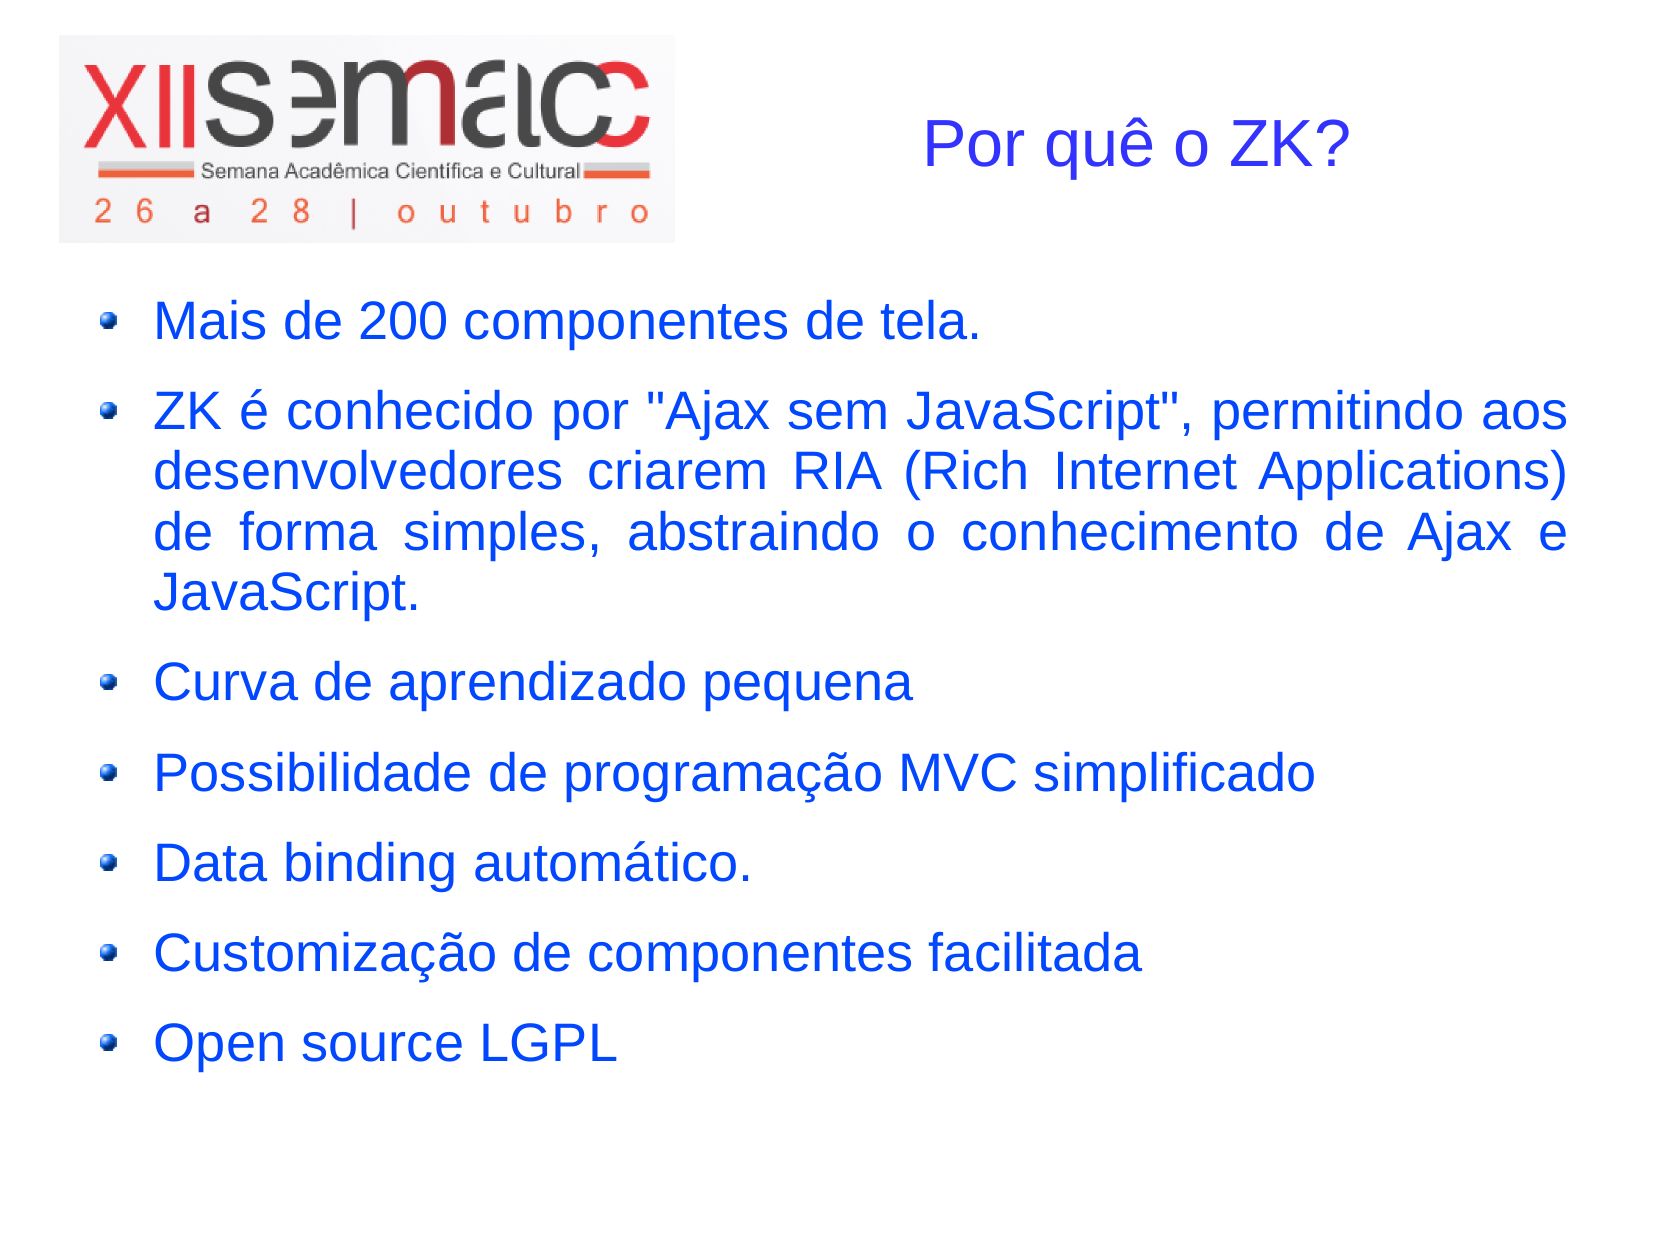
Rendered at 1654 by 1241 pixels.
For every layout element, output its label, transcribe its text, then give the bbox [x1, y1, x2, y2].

list Mais de 200 componentes de tela. ZK é conhecido por "Ajax sem JavaScript", permitindo aos desenvolvedores criarem RIA (Rich Internet Applications) de forma simples, abstraindo o conhecimento de Ajax e JavaScript. Curva de aprendizado pequena Possibilidade de programação MVC simplificado Data binding automático. Customização de componentes facilitada Open source LGPL [82, 290, 1571, 1241]
title Por quê o ZK? [679, 49, 1595, 237]
picture [59, 35, 675, 243]
